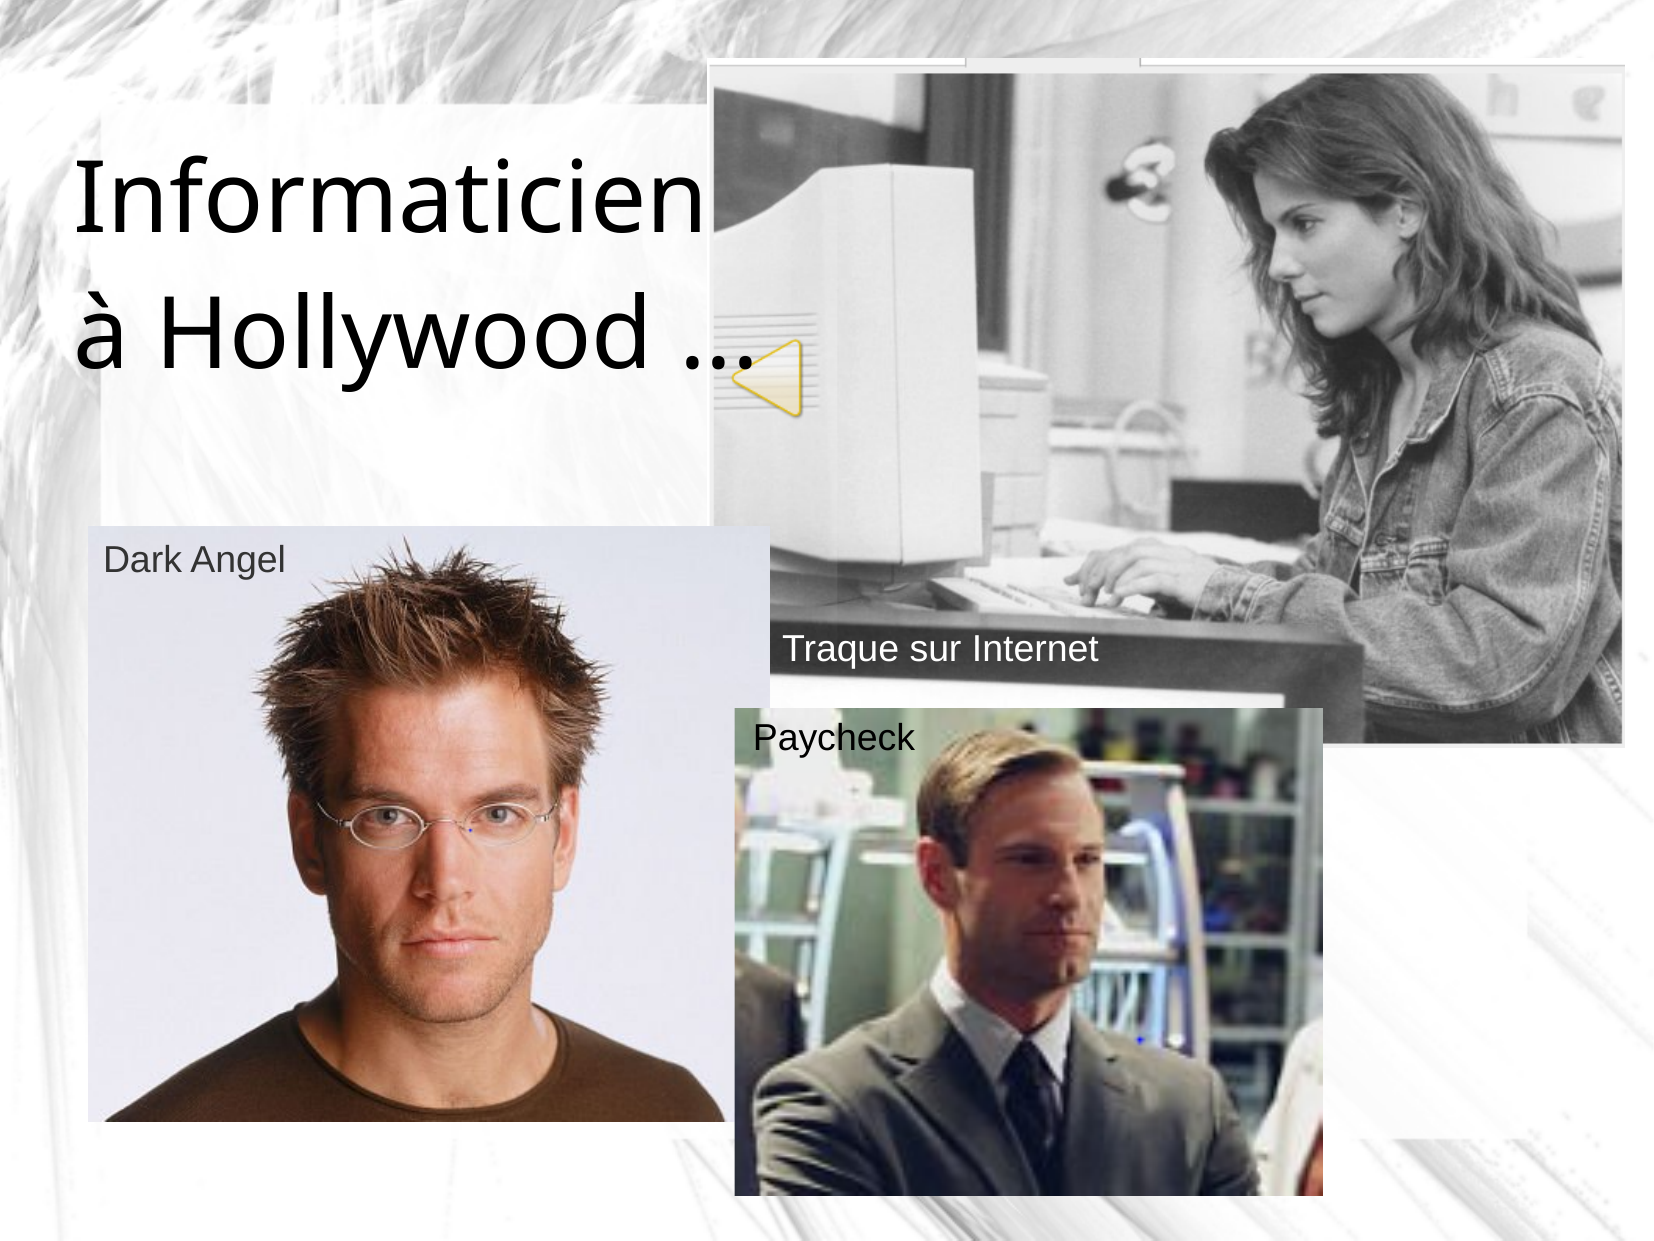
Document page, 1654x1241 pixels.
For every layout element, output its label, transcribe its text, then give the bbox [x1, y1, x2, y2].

text_box Traque sur Internet [767, 620, 1115, 677]
picture [0, 0, 1654, 1241]
text_box Dark Angel [88, 531, 301, 589]
text_box Paycheck [738, 708, 930, 766]
text_box Informaticien à Hollywood ... [59, 118, 798, 446]
